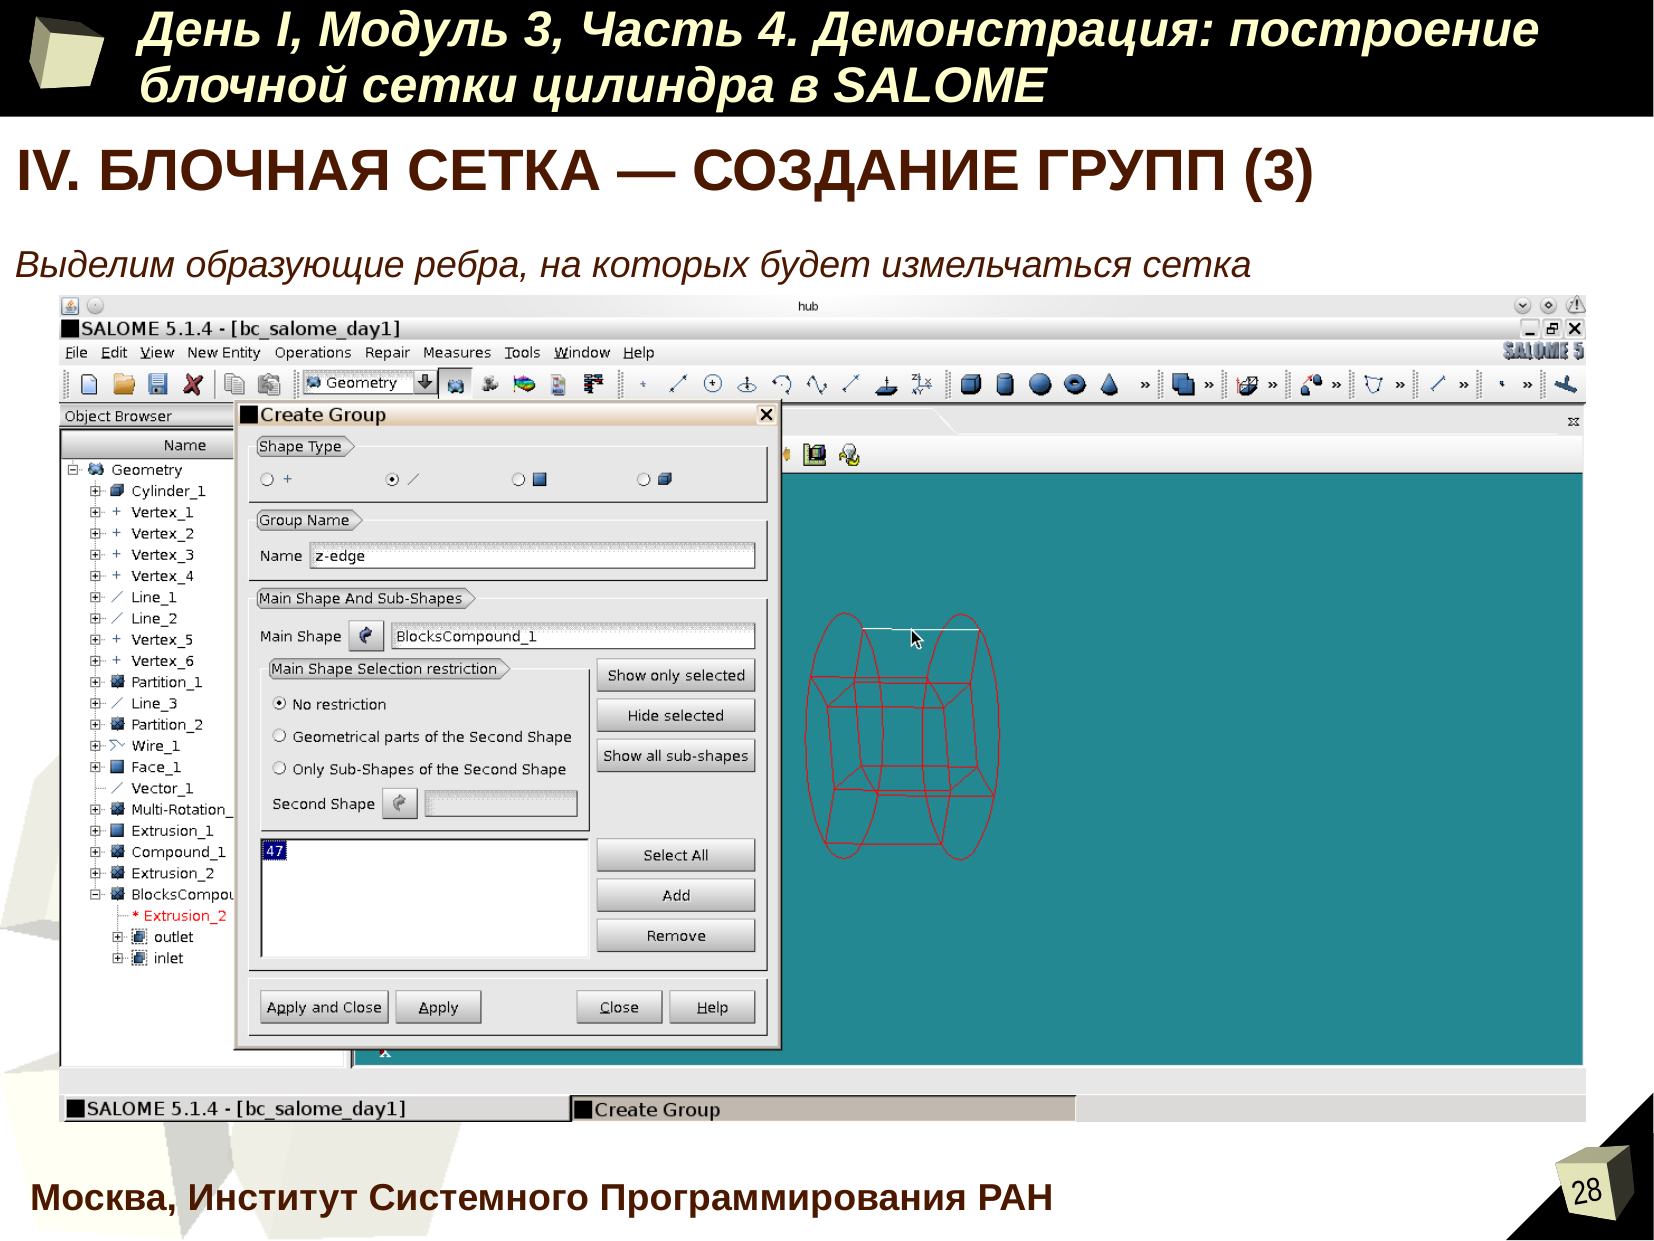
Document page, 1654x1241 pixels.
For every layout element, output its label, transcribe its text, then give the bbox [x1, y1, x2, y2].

picture [464, 1193, 472, 1198]
text_box Выделим образующие ребра, на которых будет измельчаться сетка [0, 236, 1654, 294]
text_box IV. БЛОЧНАЯ СЕТКА — СОЗДАНИЕ ГРУПП (3) [1, 130, 1654, 211]
picture [0, 295, 1586, 1241]
